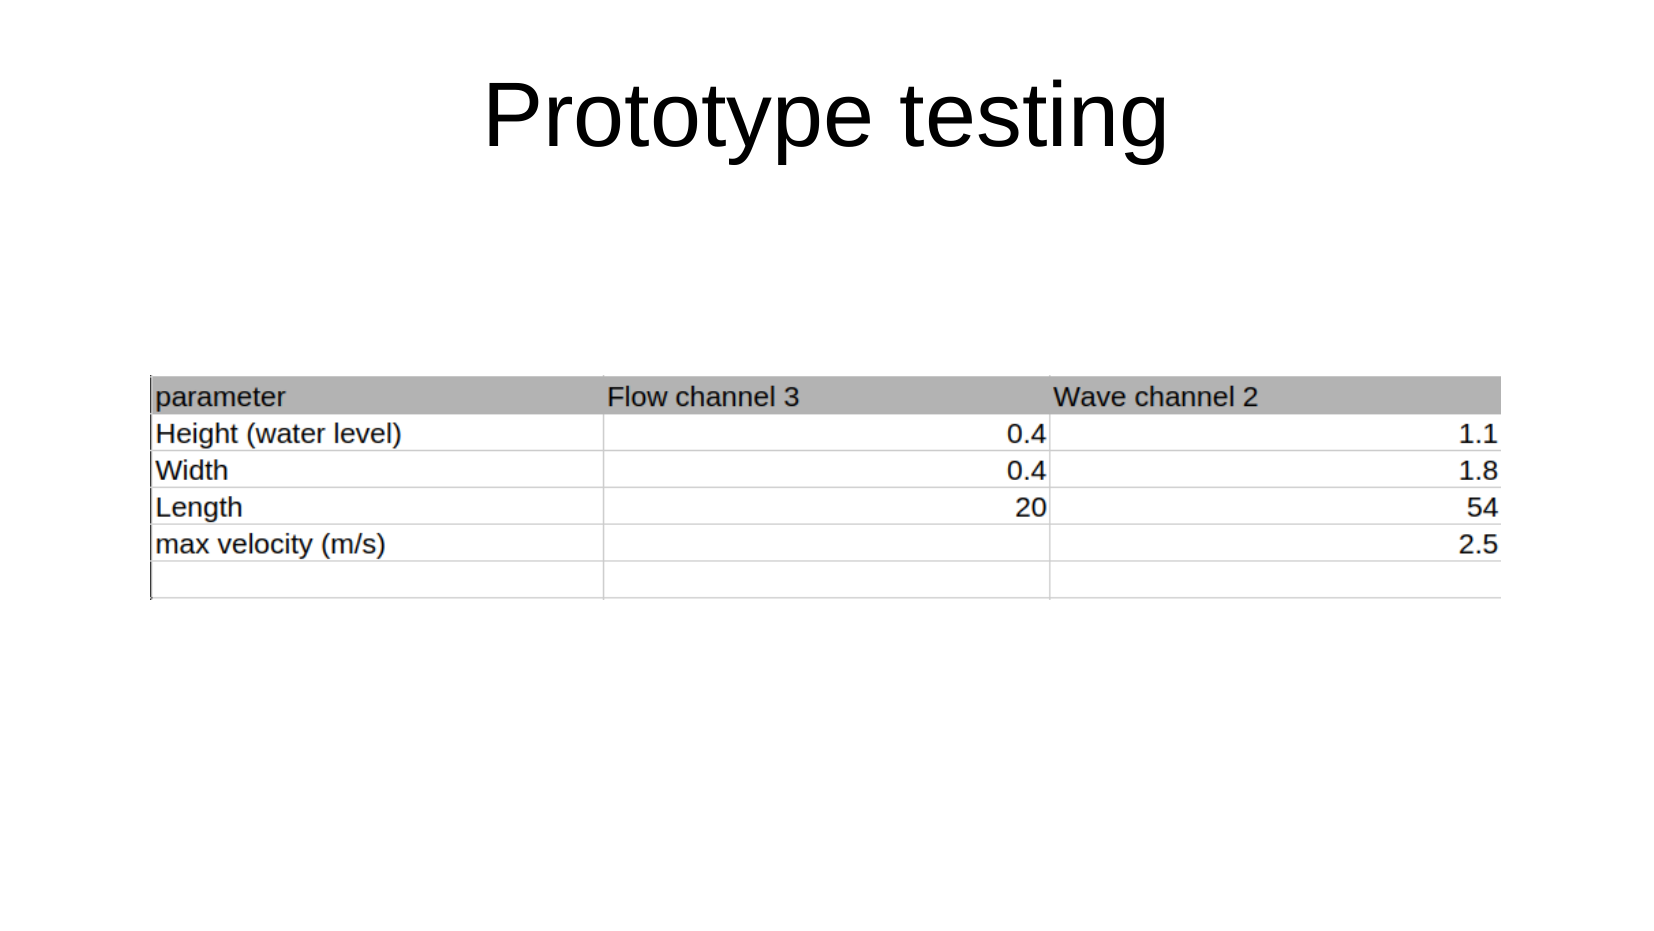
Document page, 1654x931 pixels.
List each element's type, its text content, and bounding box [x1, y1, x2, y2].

picture [150, 375, 1501, 601]
title Prototype testing [82, 37, 1571, 193]
